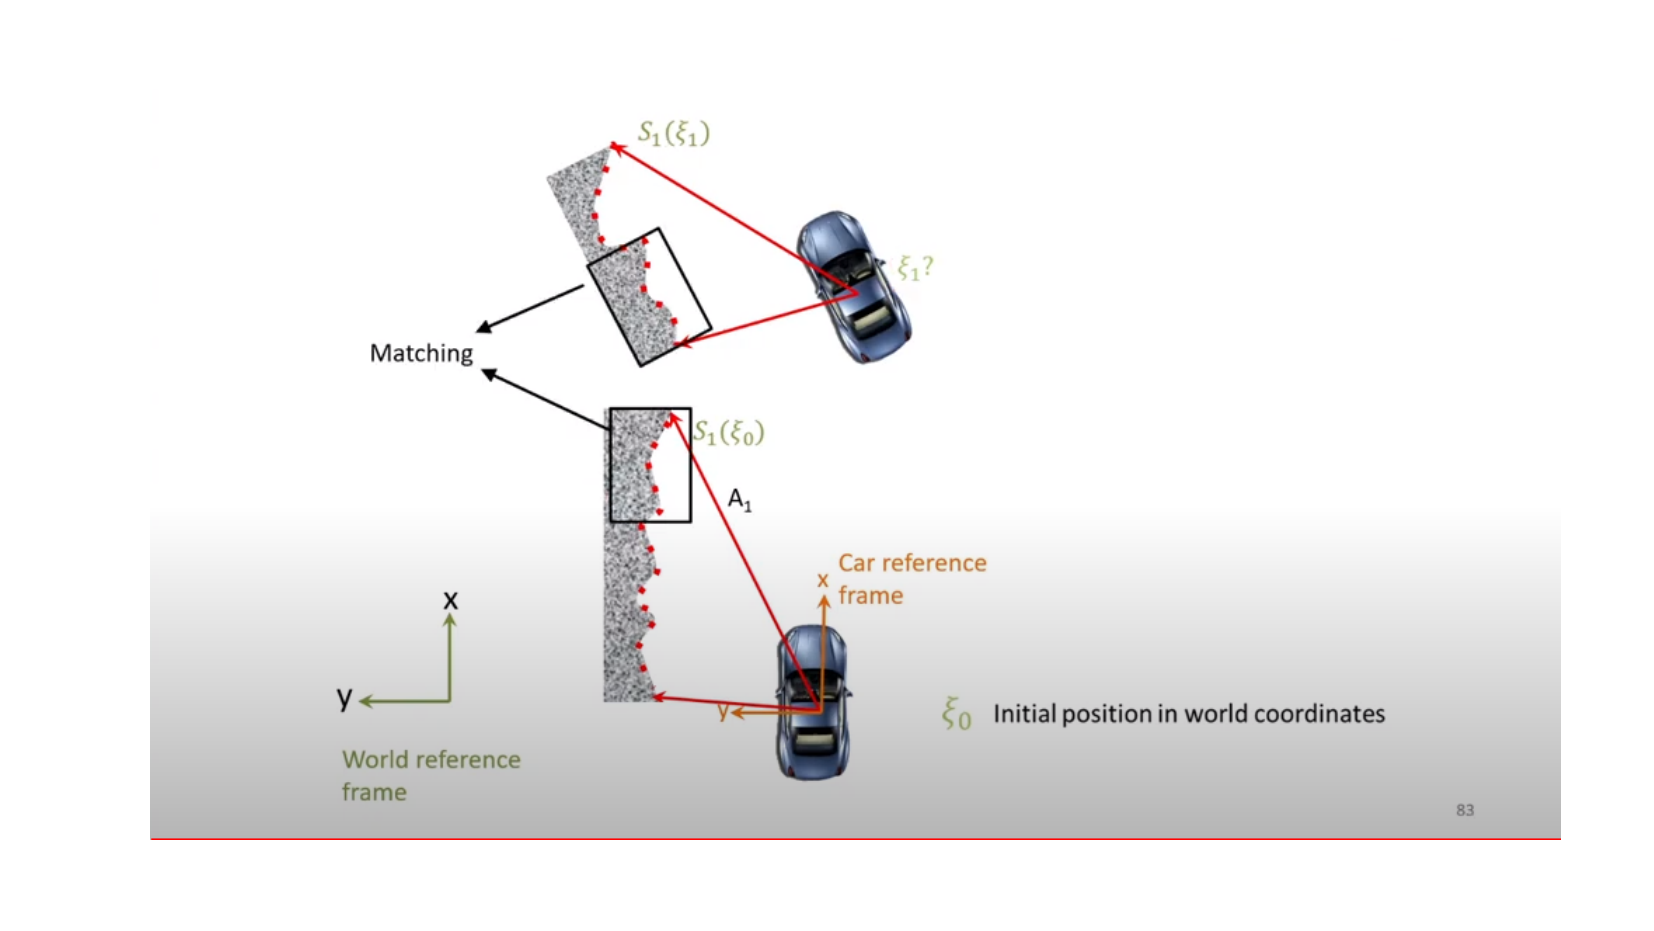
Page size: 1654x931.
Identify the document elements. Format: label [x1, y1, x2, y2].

picture [150, 38, 1561, 840]
